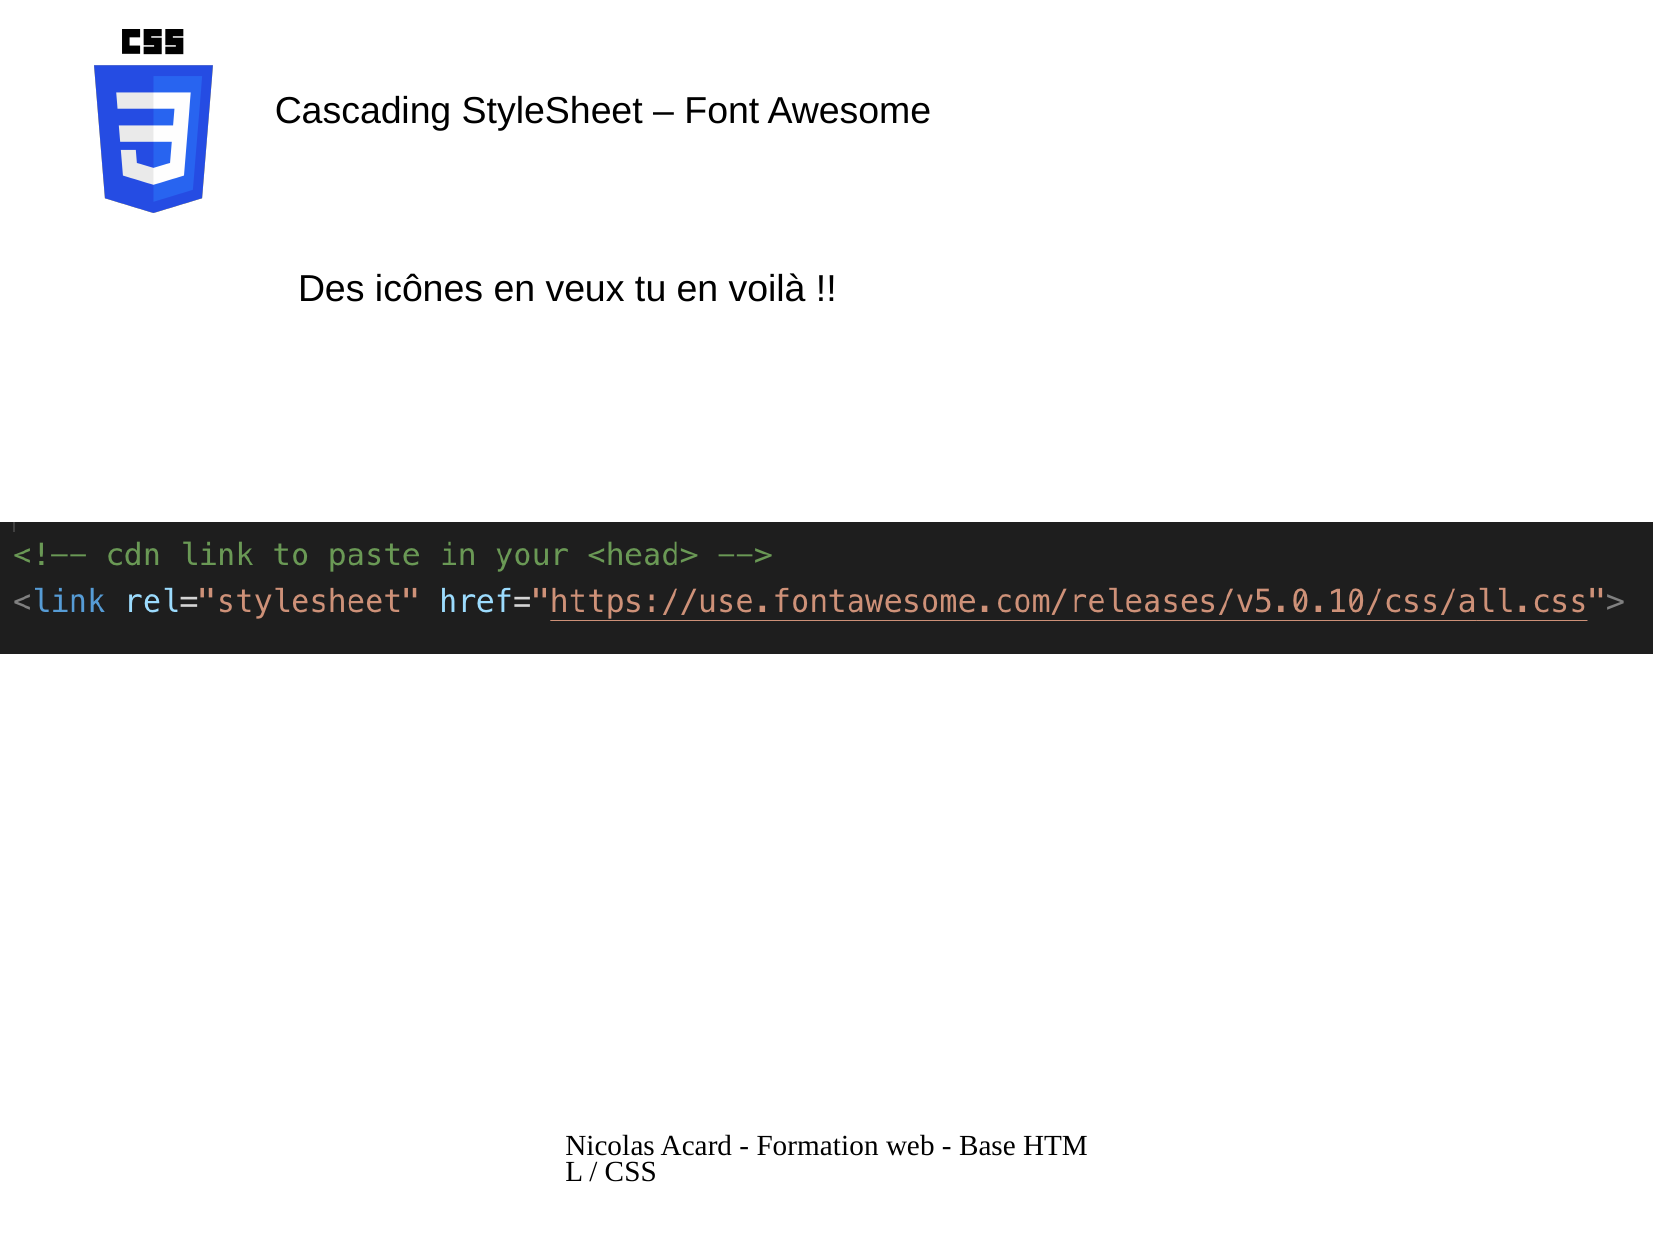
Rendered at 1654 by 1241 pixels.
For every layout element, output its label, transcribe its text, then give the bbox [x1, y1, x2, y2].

picture [94, 29, 213, 213]
text_box Des icônes en veux tu en voilà !! [283, 259, 1040, 317]
text_box Cascading StyleSheet – Font Awesome [260, 82, 1194, 140]
picture [0, 522, 1653, 654]
